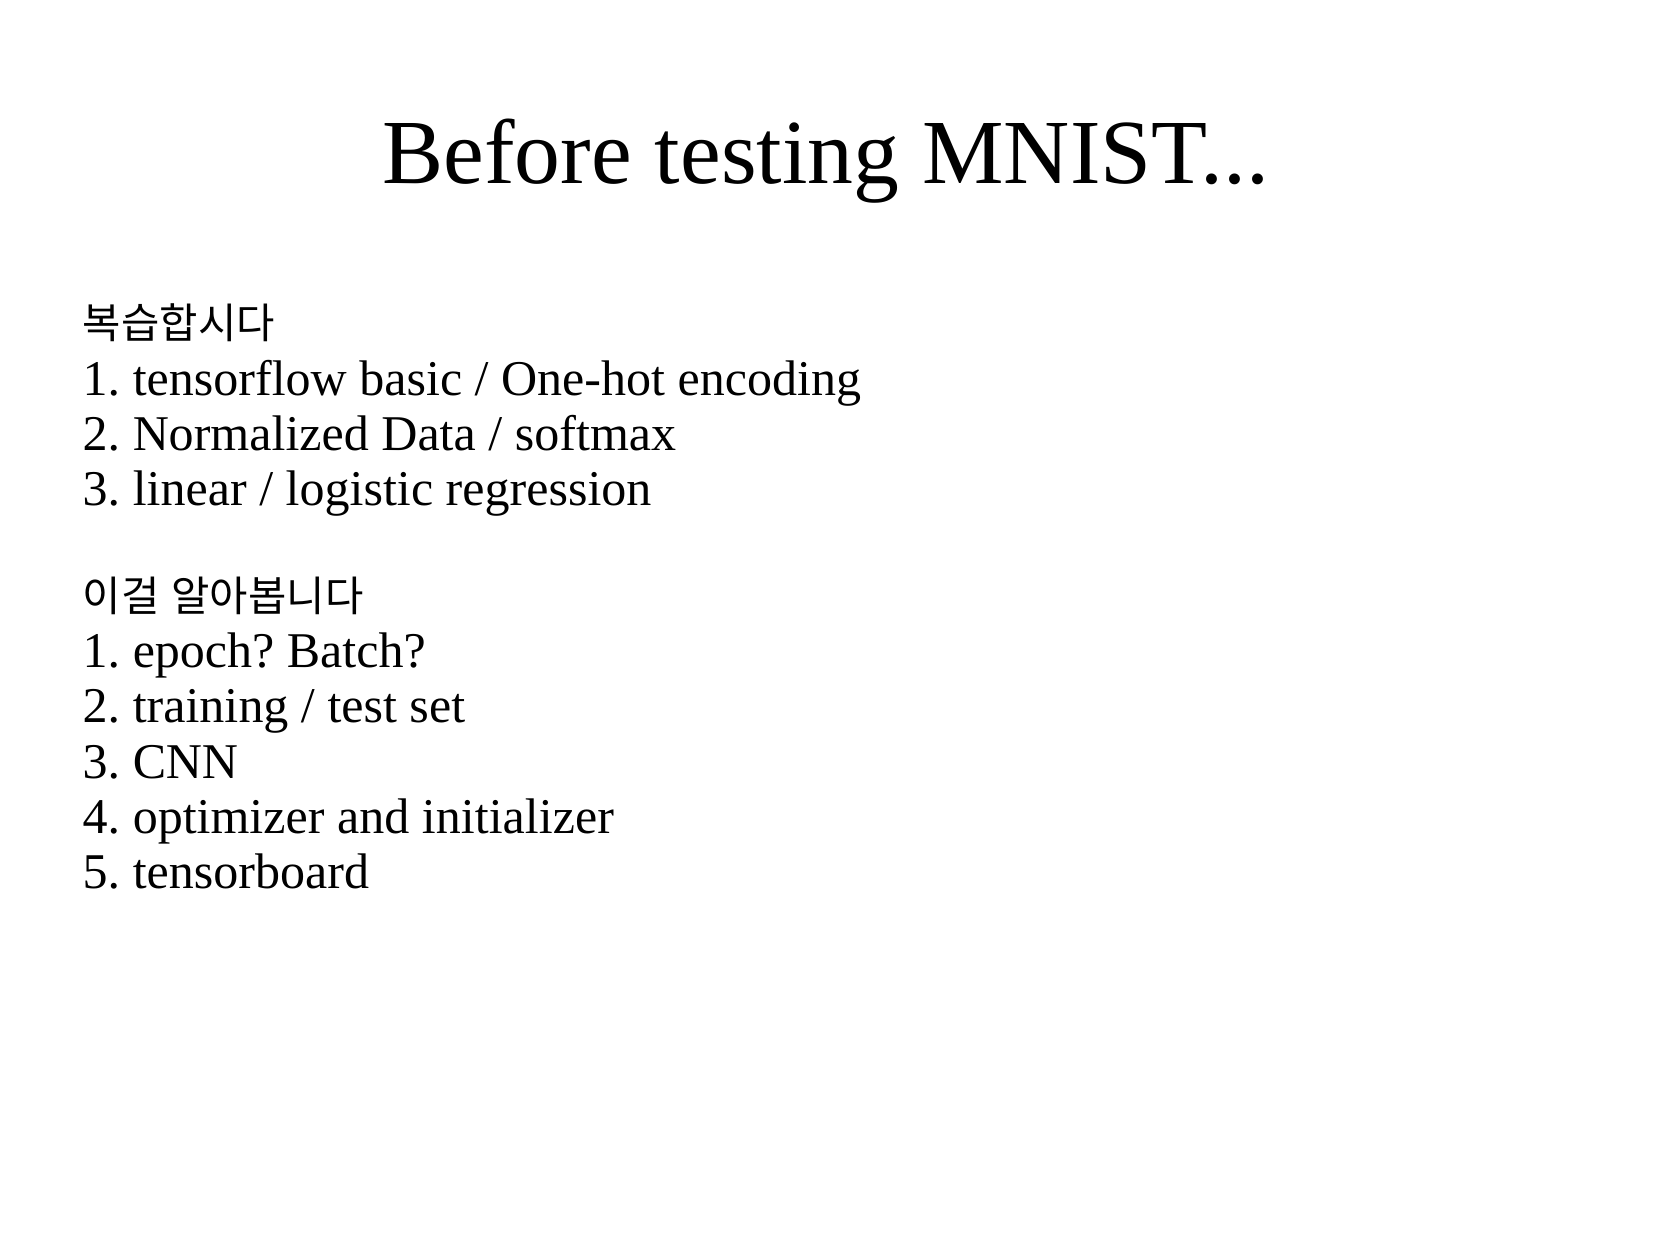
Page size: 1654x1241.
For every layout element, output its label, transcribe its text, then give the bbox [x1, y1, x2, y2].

subtitle 복습합시다 1. tensorflow basic / One-hot encoding 2. Normalized Data / softmax 3. linear / logistic regression 이걸 알아봅니다 1. epoch? Batch? 2. training / test set 3. CNN 4. optimizer and initializer 5. tensorboard [82, 290, 1571, 1010]
title Before testing MNIST... [82, 49, 1571, 257]
